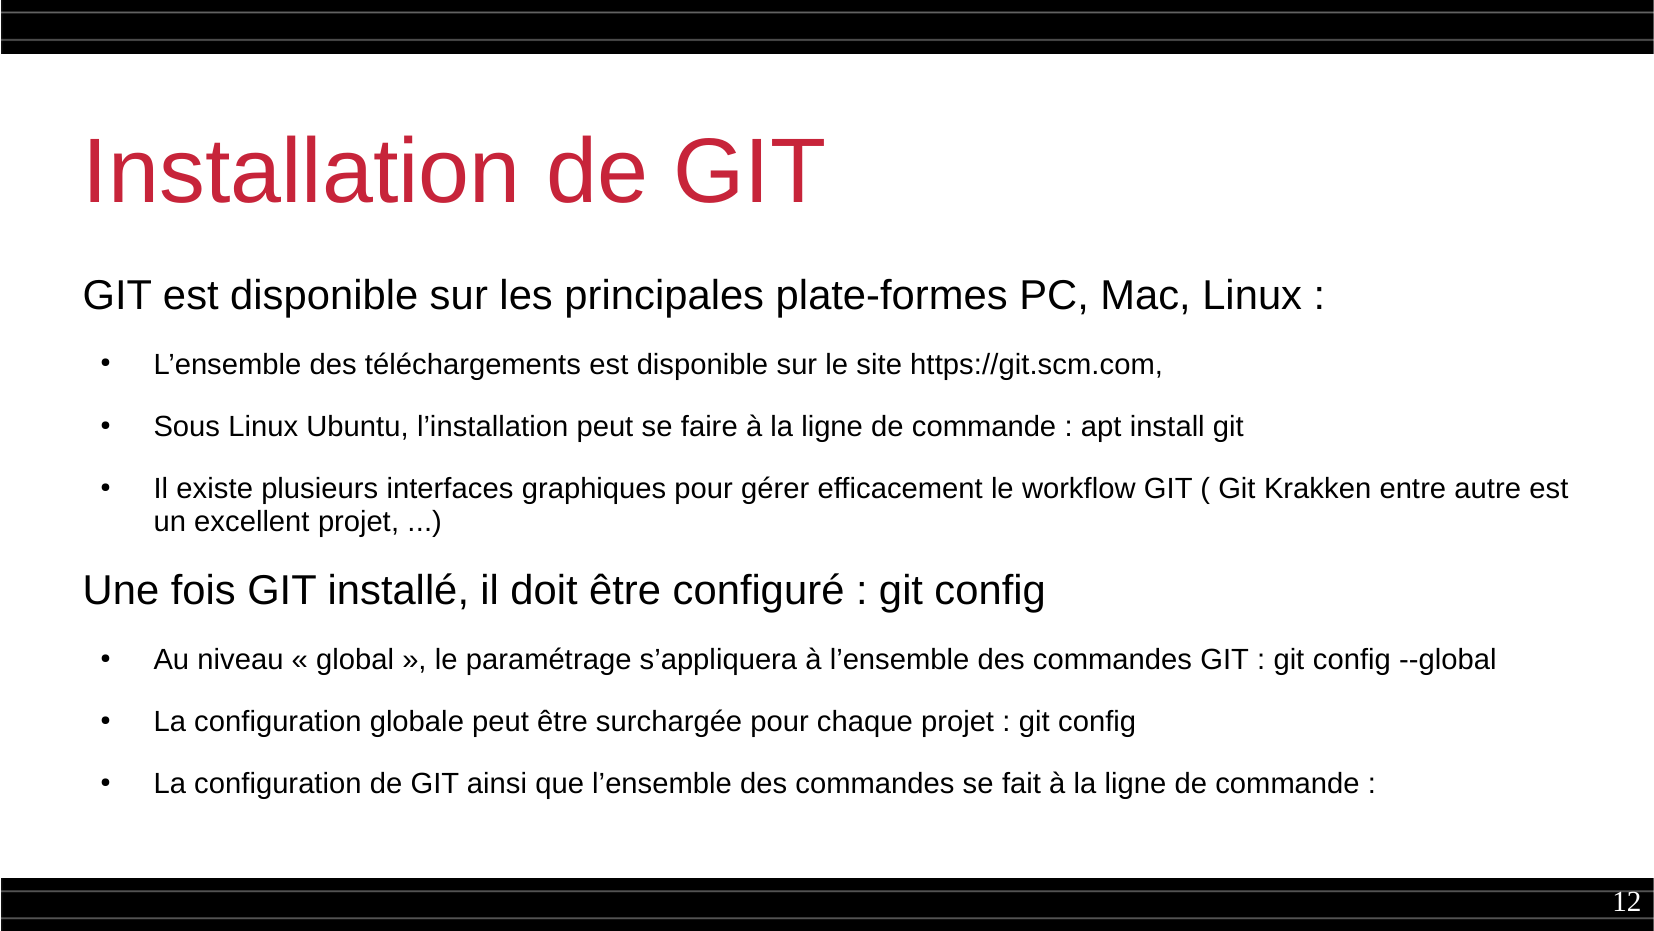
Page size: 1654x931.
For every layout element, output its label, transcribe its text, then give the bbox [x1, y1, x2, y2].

picture [1, 0, 1654, 54]
list GIT est disponible sur les principales plate-formes PC, Mac, Linux : L’ensemble des téléchargements est disponible sur le site https://git.scm.com, Sous Linux Ubuntu, l’installation peut se faire à la ligne de commande : apt install git Il existe plusieurs interfaces graphiques pour gérer efficacement le workflow GIT ( Git Krakken entre autre est un excellent projet, ...) Une fois GIT installé, il doit être configuré : git config Au niveau « global », le paramétrage s’appliquera à l’ensemble des commandes GIT : git config --global La configuration globale peut être surchargée pour chaque projet : git config La configuration de GIT ainsi que l’ensemble des commandes se fait à la ligne de commande : [82, 271, 1571, 851]
picture [1, 878, 1654, 931]
title Installation de GIT [82, 92, 1571, 249]
